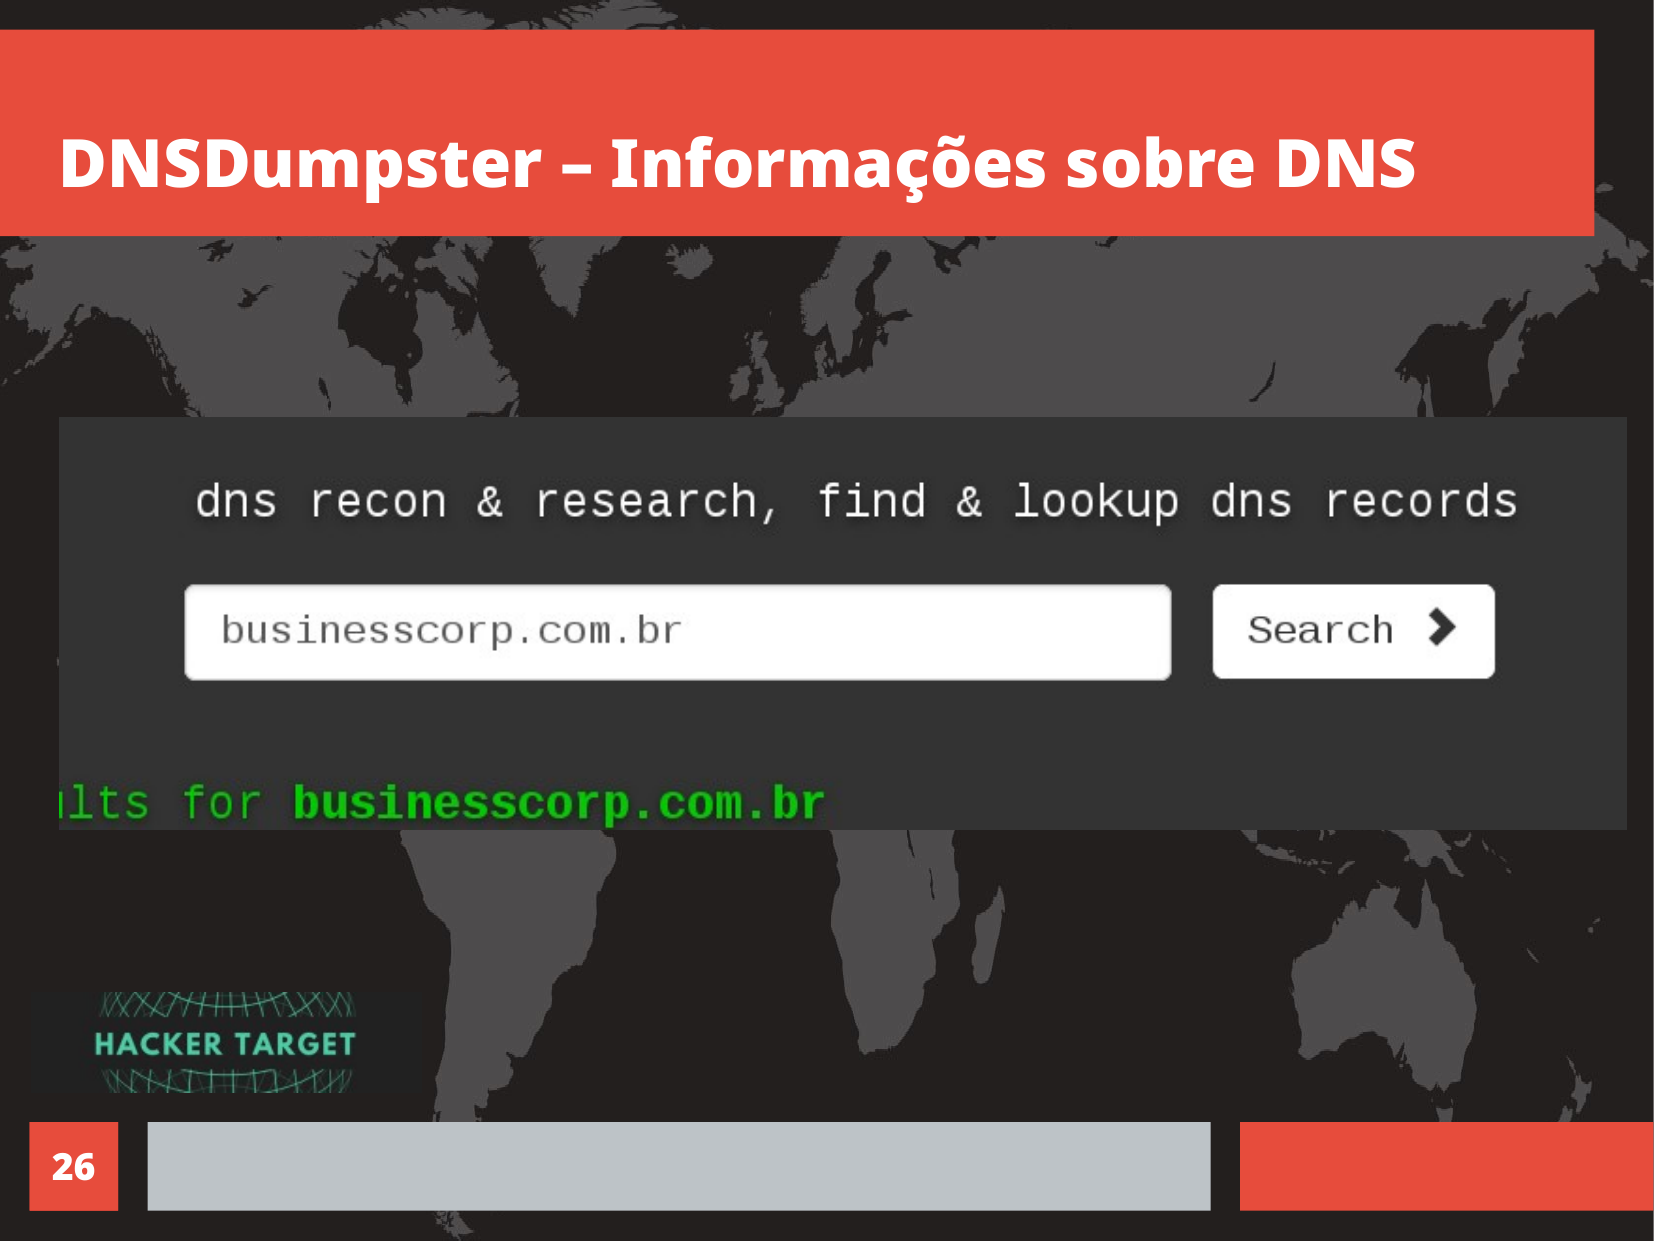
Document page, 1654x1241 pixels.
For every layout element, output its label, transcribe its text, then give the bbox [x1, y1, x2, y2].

title DNSDumpster – Informações sobre DNS [59, 59, 1595, 207]
picture [0, 0, 1654, 1241]
